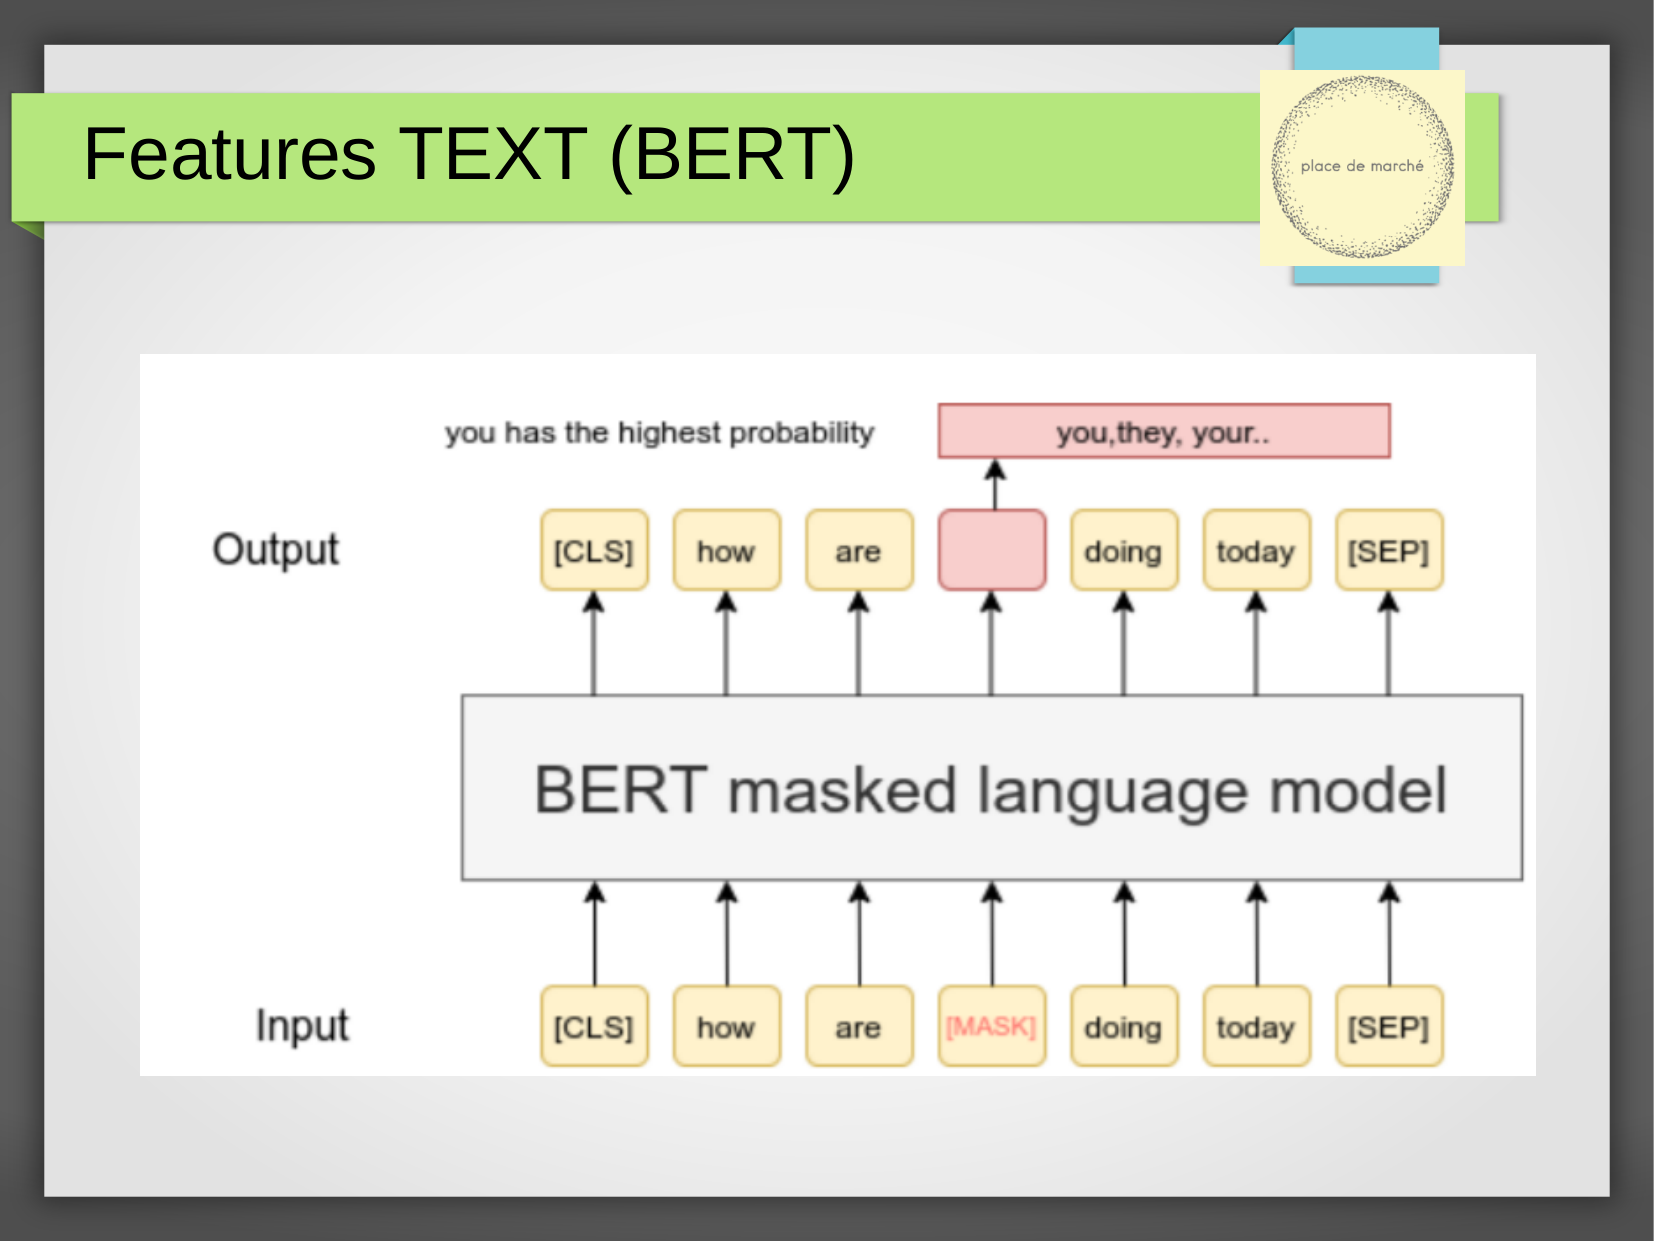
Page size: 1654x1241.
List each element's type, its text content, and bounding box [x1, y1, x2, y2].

picture [0, 0, 1654, 1241]
title Features TEXT (BERT) [82, 94, 1260, 213]
